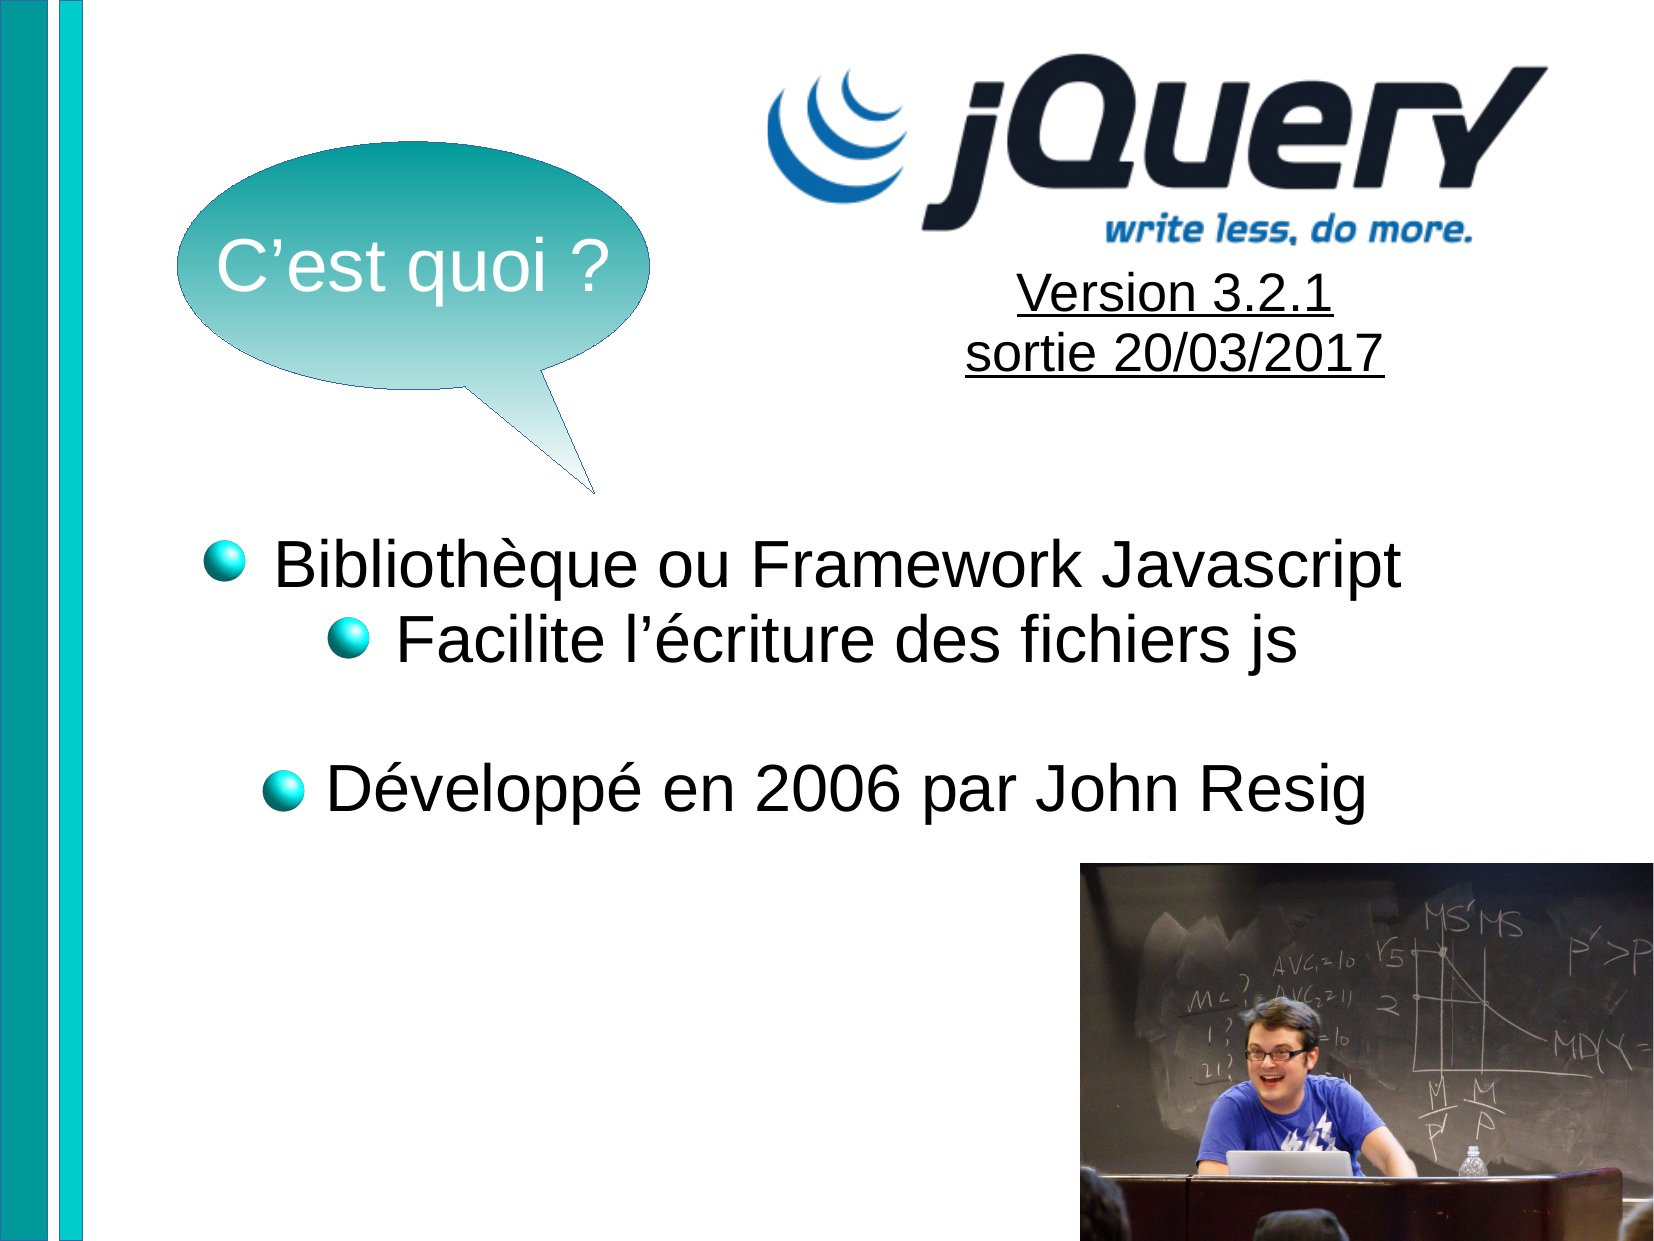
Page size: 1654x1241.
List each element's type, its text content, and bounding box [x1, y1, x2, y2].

picture [1080, 863, 1654, 1241]
text_box [0, 0, 48, 1241]
subtitle Bibliothèque ou Framework Javascript Facilite l’écriture des fichiers js Développé en 2006 par John Resig [141, 372, 1554, 981]
title Version 3.2.1 sortie 20/03/2017 [779, 262, 1571, 384]
text_box [59, 0, 83, 1241]
text_box C’est quoi ? [177, 141, 650, 494]
picture [767, 11, 1549, 296]
